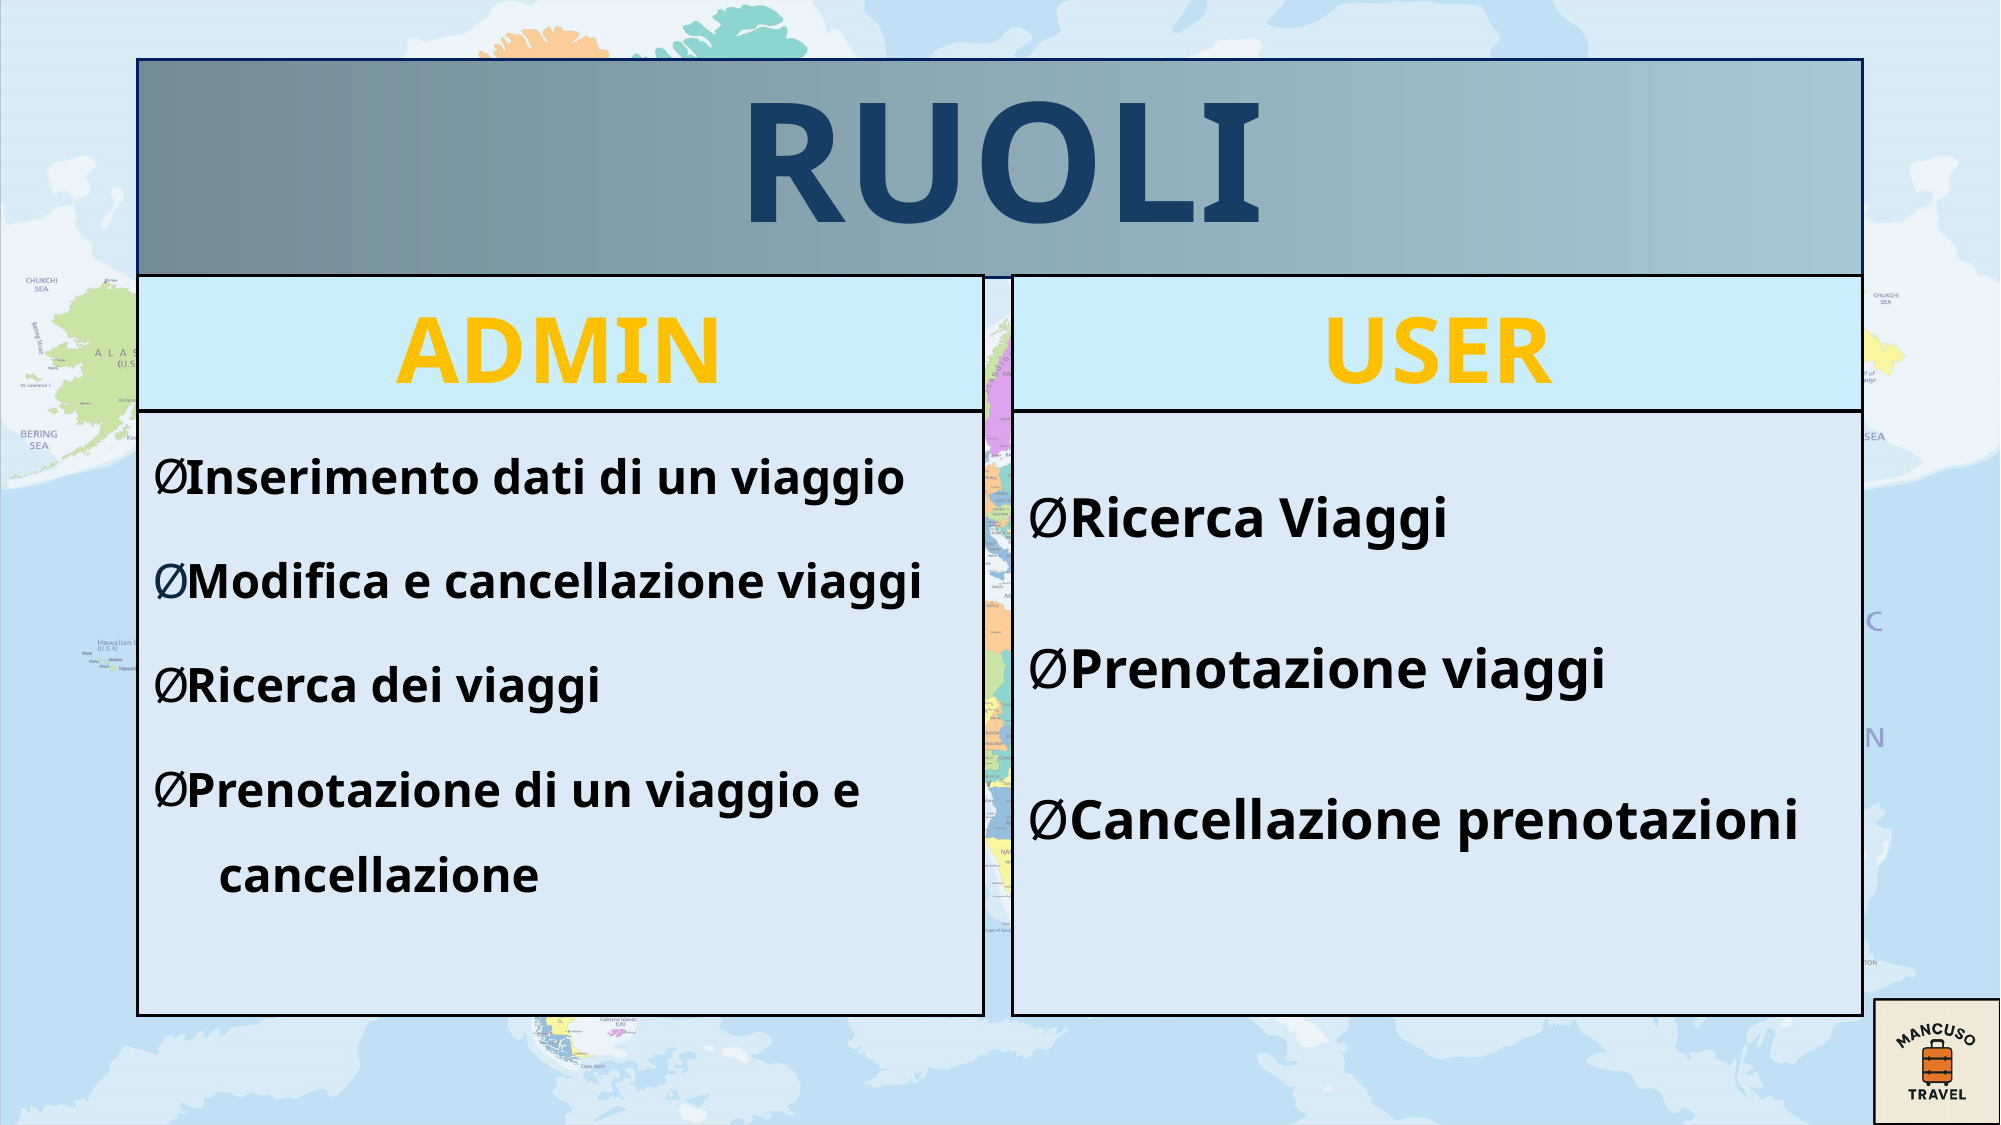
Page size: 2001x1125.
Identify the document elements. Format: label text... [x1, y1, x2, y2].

picture [1873, 998, 2000, 1125]
list Inserimento dati di un viaggio Modifica e cancellazione viaggi Ricerca dei viaggi Prenotazione di un viaggio e cancellazione [137, 410, 984, 1016]
title RUOLI [137, 59, 1863, 278]
list USER [1012, 275, 1863, 409]
list ADMIN [137, 275, 984, 409]
list Ricerca Viaggi Prenotazione viaggi Cancellazione prenotazioni [1012, 410, 1863, 1016]
